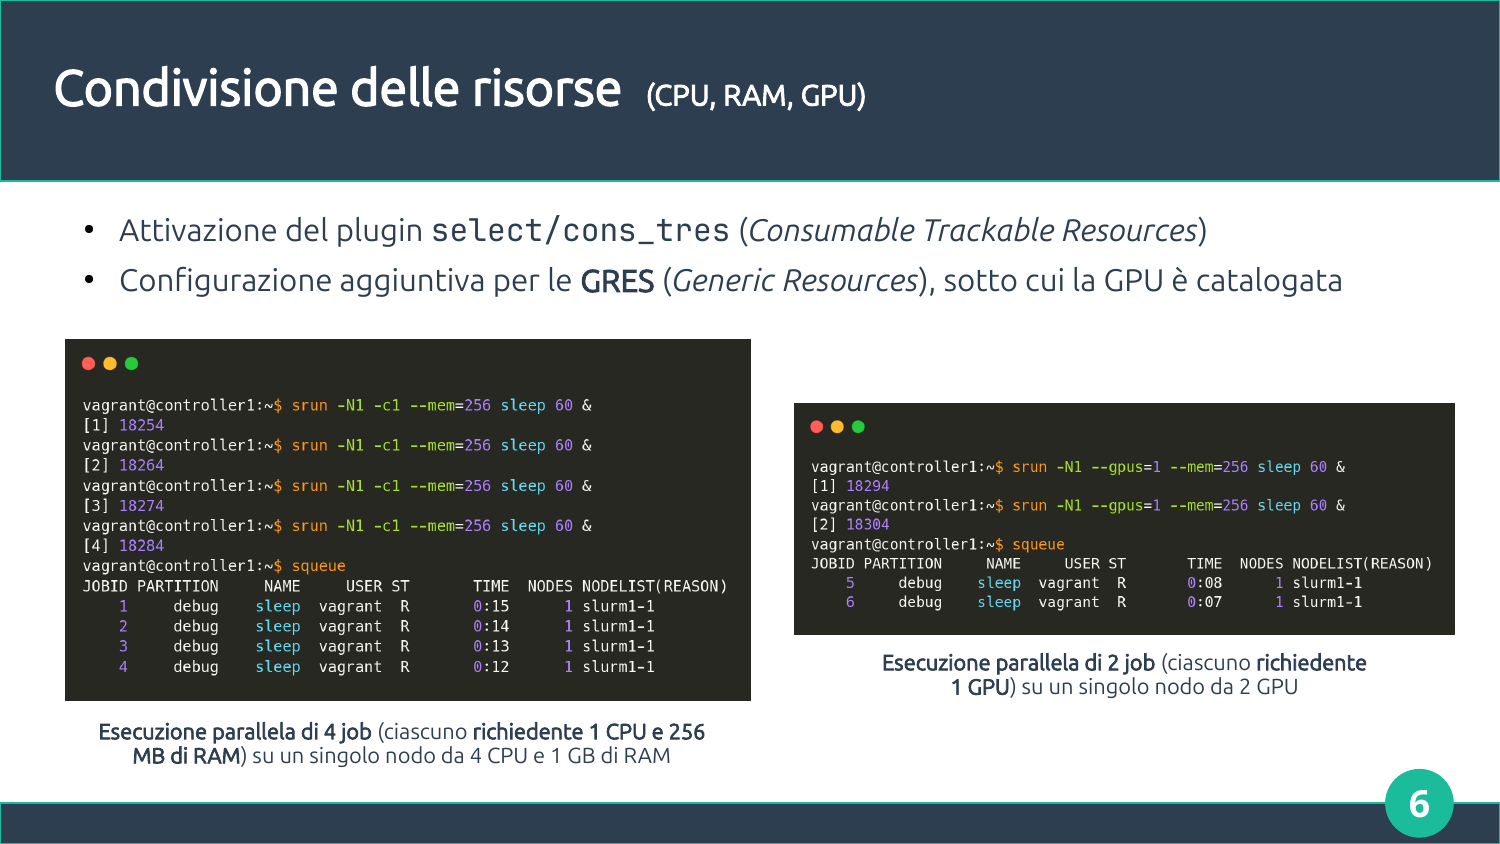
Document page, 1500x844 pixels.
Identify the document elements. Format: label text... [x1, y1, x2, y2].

text_box Attivazione del plugin select/cons_tres (Consumable Trackable Resources) Configurazione aggiuntiva per le GRES (Generic Resources), sotto cui la GPU è catalogata [68, 201, 1386, 322]
picture [794, 403, 1455, 635]
picture [65, 339, 751, 701]
text_box Esecuzione parallela di 4 job (ciascuno richiedente 1 CPU e 256 MB di RAM) su un singolo nodo da 4 CPU e 1 GB di RAM [80, 701, 725, 792]
text_box Esecuzione parallela di 2 job (ciascuno richiedente 1 GPU) su un singolo nodo da 2 GPU [864, 635, 1385, 718]
title Condivisione delle risorse (CPU, RAM, GPU) [53, 33, 1447, 141]
